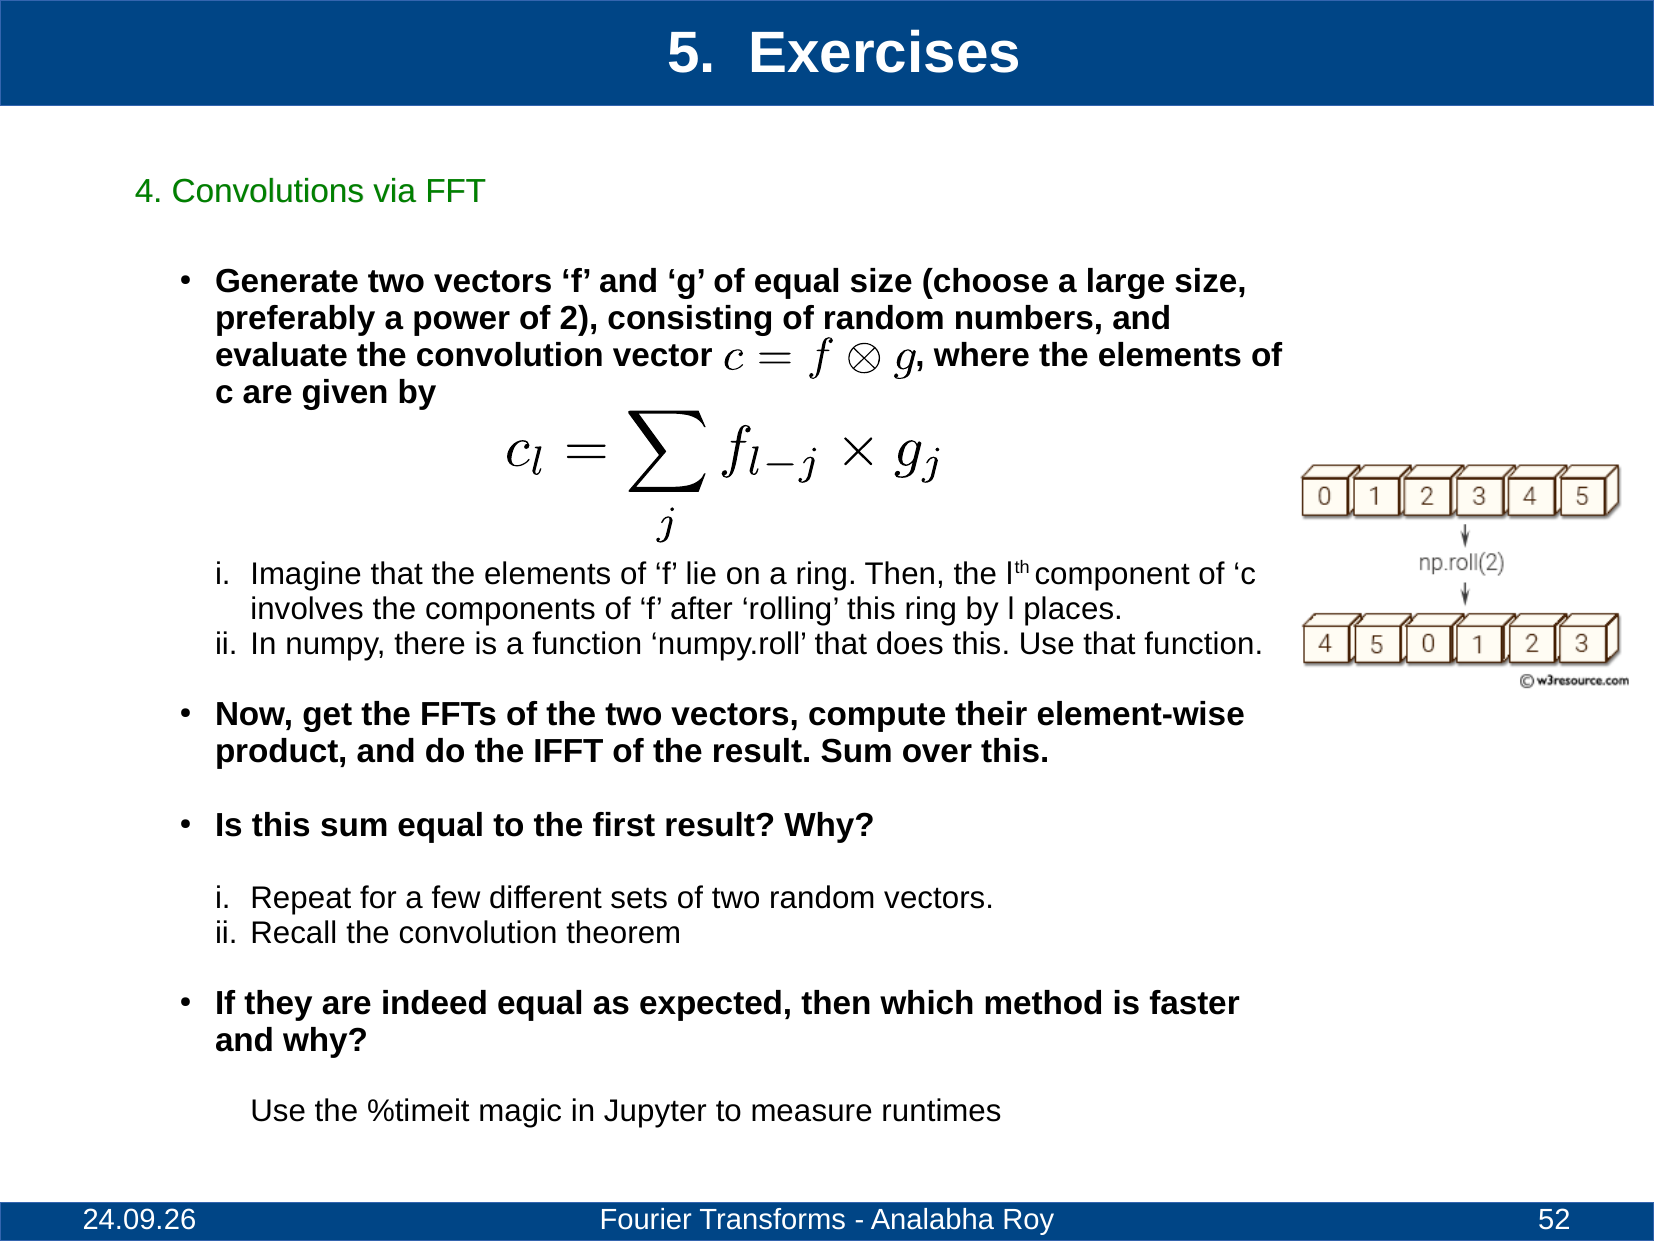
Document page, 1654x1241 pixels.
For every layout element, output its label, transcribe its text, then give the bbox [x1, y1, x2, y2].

text_box [749, 446, 759, 475]
text_box [721, 424, 751, 478]
text_box [844, 437, 873, 466]
text_box [656, 516, 673, 543]
text_box [532, 446, 542, 475]
text_box Generate two vectors ‘f’ and ‘g’ of equal size (choose a large size, preferably a power of 2), consisting of random numbers, and evaluate the convolution vector , where the elements of c are given by Imagine that the elements of ‘f’ lie on a ring. Then, the lth component of ‘c involves the components of ‘f’ after ‘rolling’ this ring by l places. In numpy, there is a function ‘numpy.roll’ that does this. Use that function. Now, get the FFTs of the two vectors, compute their element-wise product, and do the IFFT of the result. Sum over this. Is this sum equal to the first result? Why? Repeat for a few different sets of two random vectors. Recall the convolution theorem If they are indeed equal as expected, then which method is faster and why? Use the %timeit magic in Jupyter to measure runtimes [164, 255, 1320, 1241]
text_box 4. Convolutions via FFT [120, 165, 857, 218]
title 5. Exercises [0, 0, 1654, 106]
text_box [894, 440, 922, 478]
text_box [507, 440, 530, 467]
text_box [566, 455, 606, 459]
text_box [628, 410, 706, 492]
text_box [724, 349, 744, 371]
text_box [893, 349, 916, 379]
text_box [798, 456, 815, 483]
text_box [809, 337, 833, 379]
picture [1291, 455, 1633, 691]
text_box [848, 342, 881, 374]
text_box [921, 456, 938, 483]
